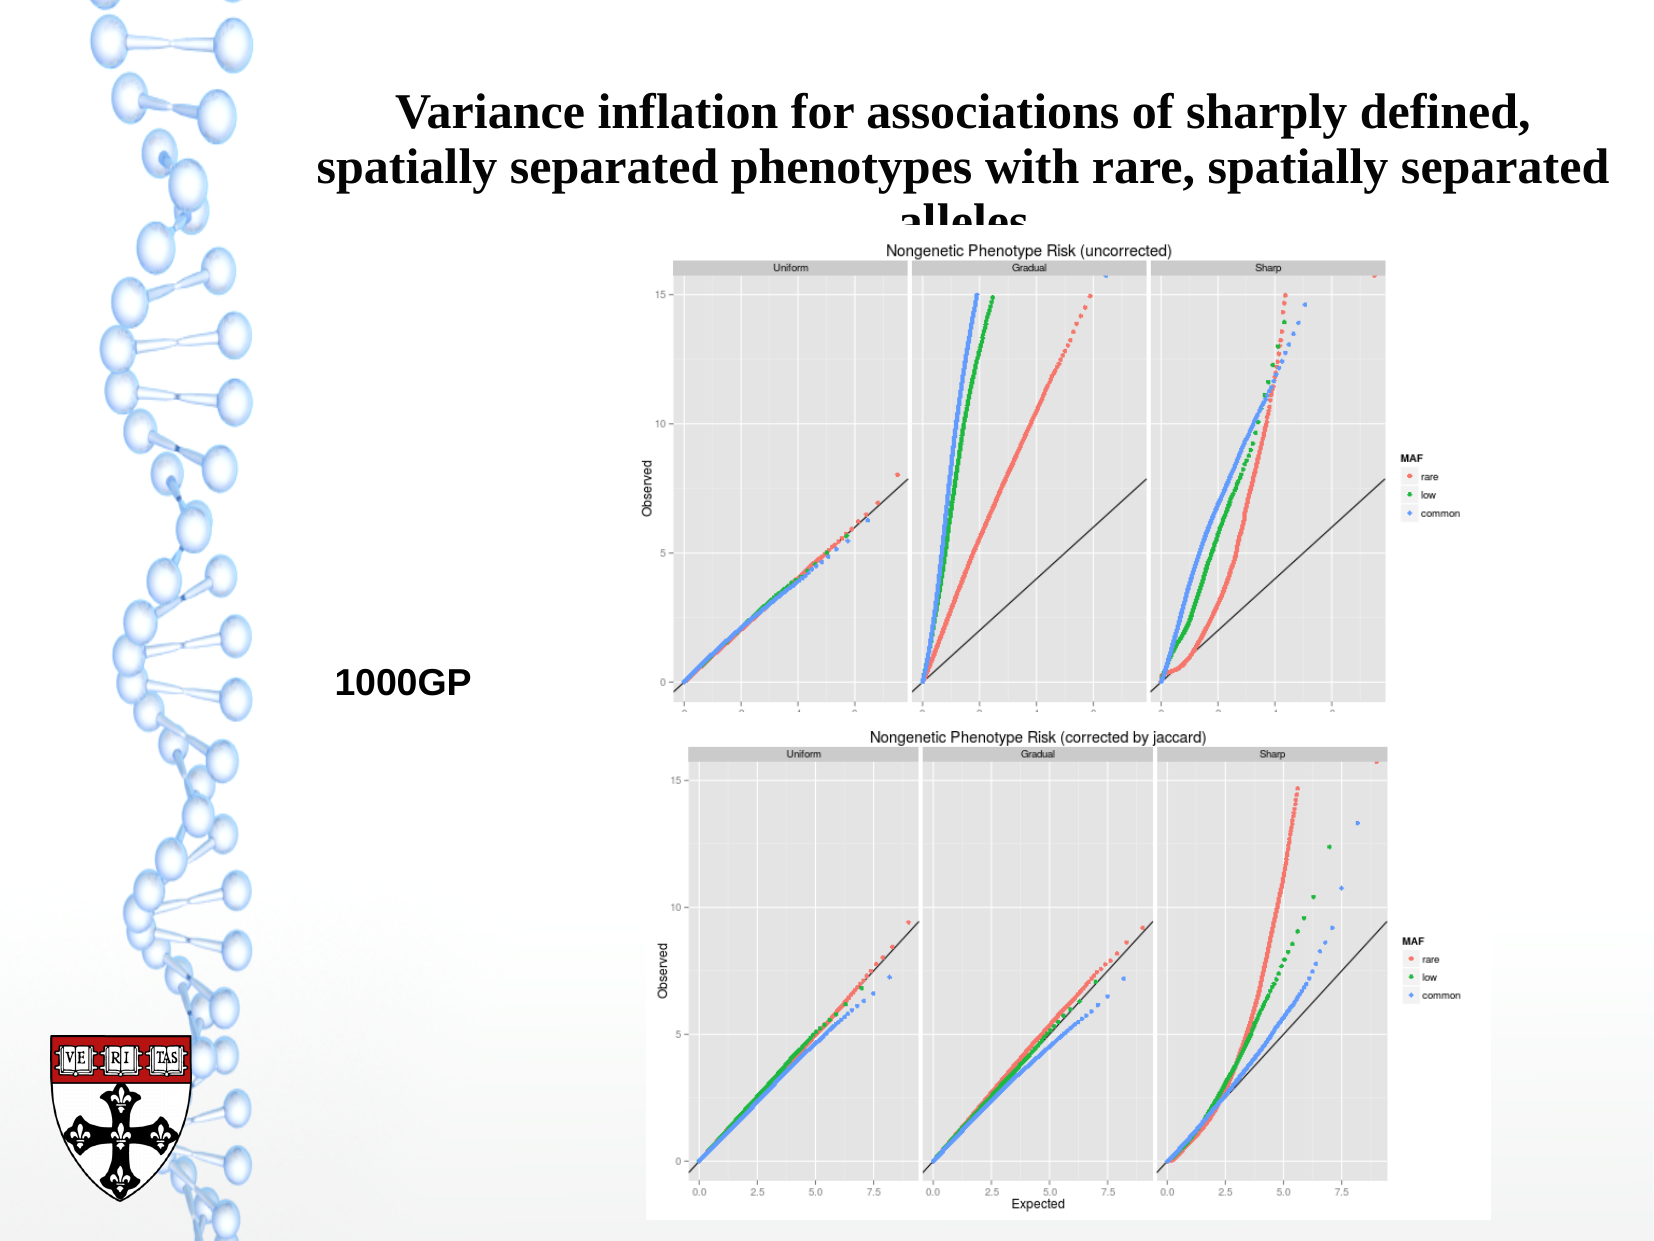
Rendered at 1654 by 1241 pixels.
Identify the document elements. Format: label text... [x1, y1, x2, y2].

text_box 1000GP [319, 653, 487, 711]
picture [0, 0, 1654, 1241]
title Variance inflation for associations of sharply defined, spatially separated phenotypes with rare, spatially separated alleles [300, 82, 1626, 251]
